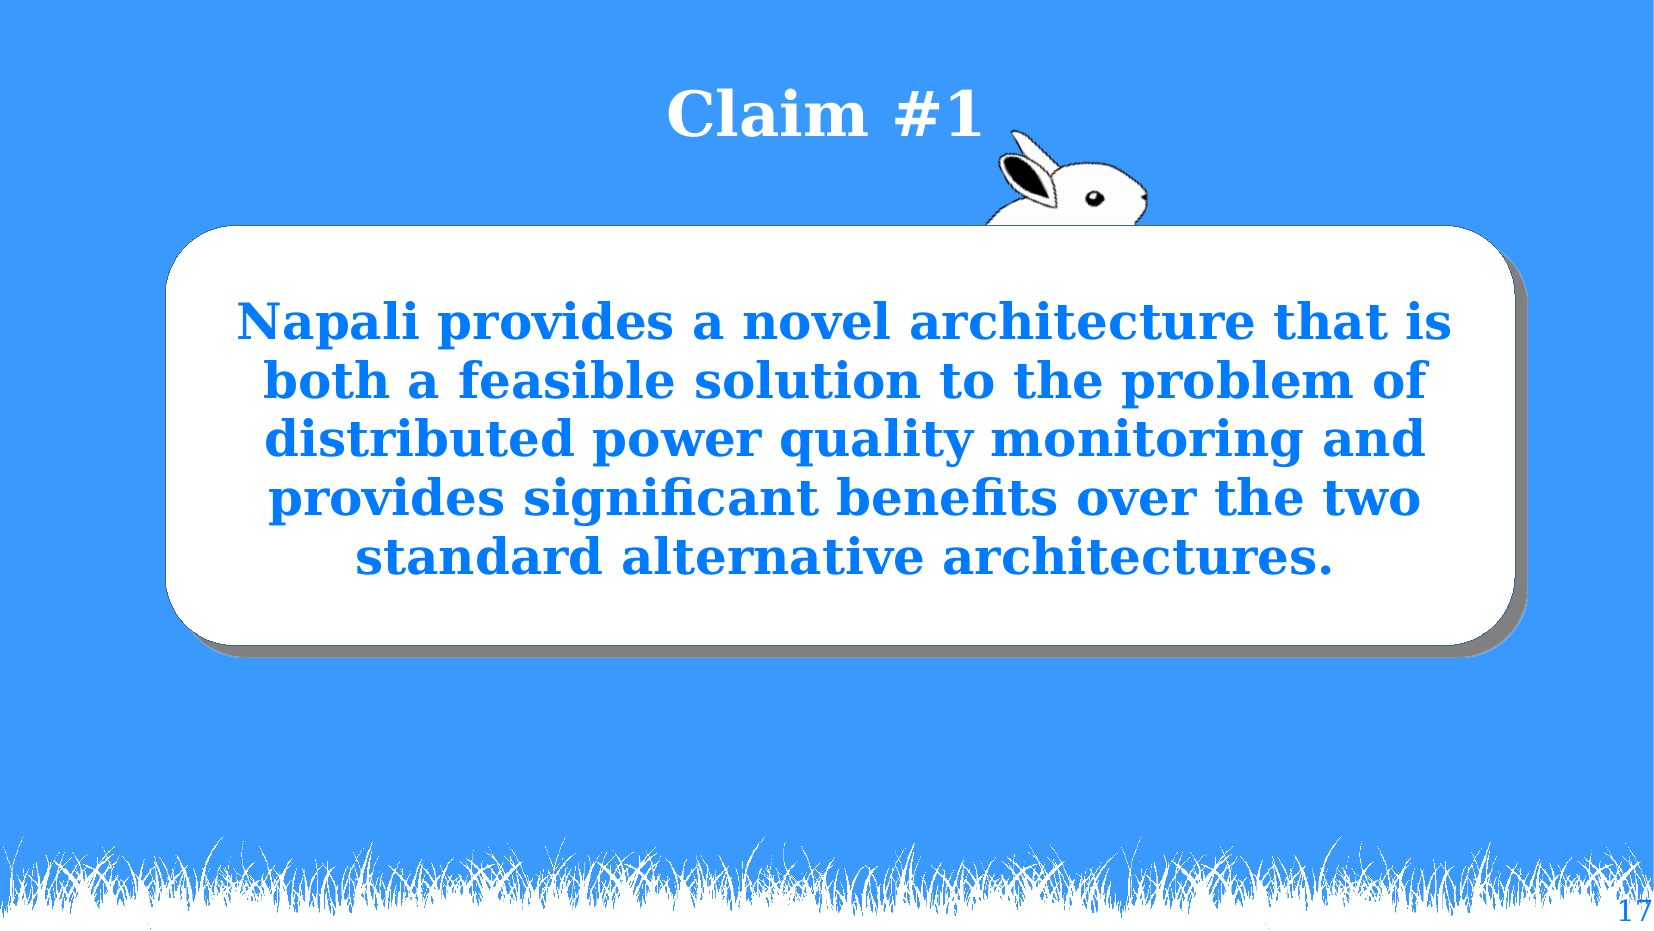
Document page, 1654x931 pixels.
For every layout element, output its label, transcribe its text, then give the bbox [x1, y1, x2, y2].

text_box Napali provides a novel architecture that is both a feasible solution to the problem of distributed power quality monitoring and provides significant benefits over the two standard alternative architectures. [199, 285, 1492, 594]
text_box [165, 225, 1516, 646]
title [82, 37, 1571, 193]
picture [0, 0, 1654, 931]
